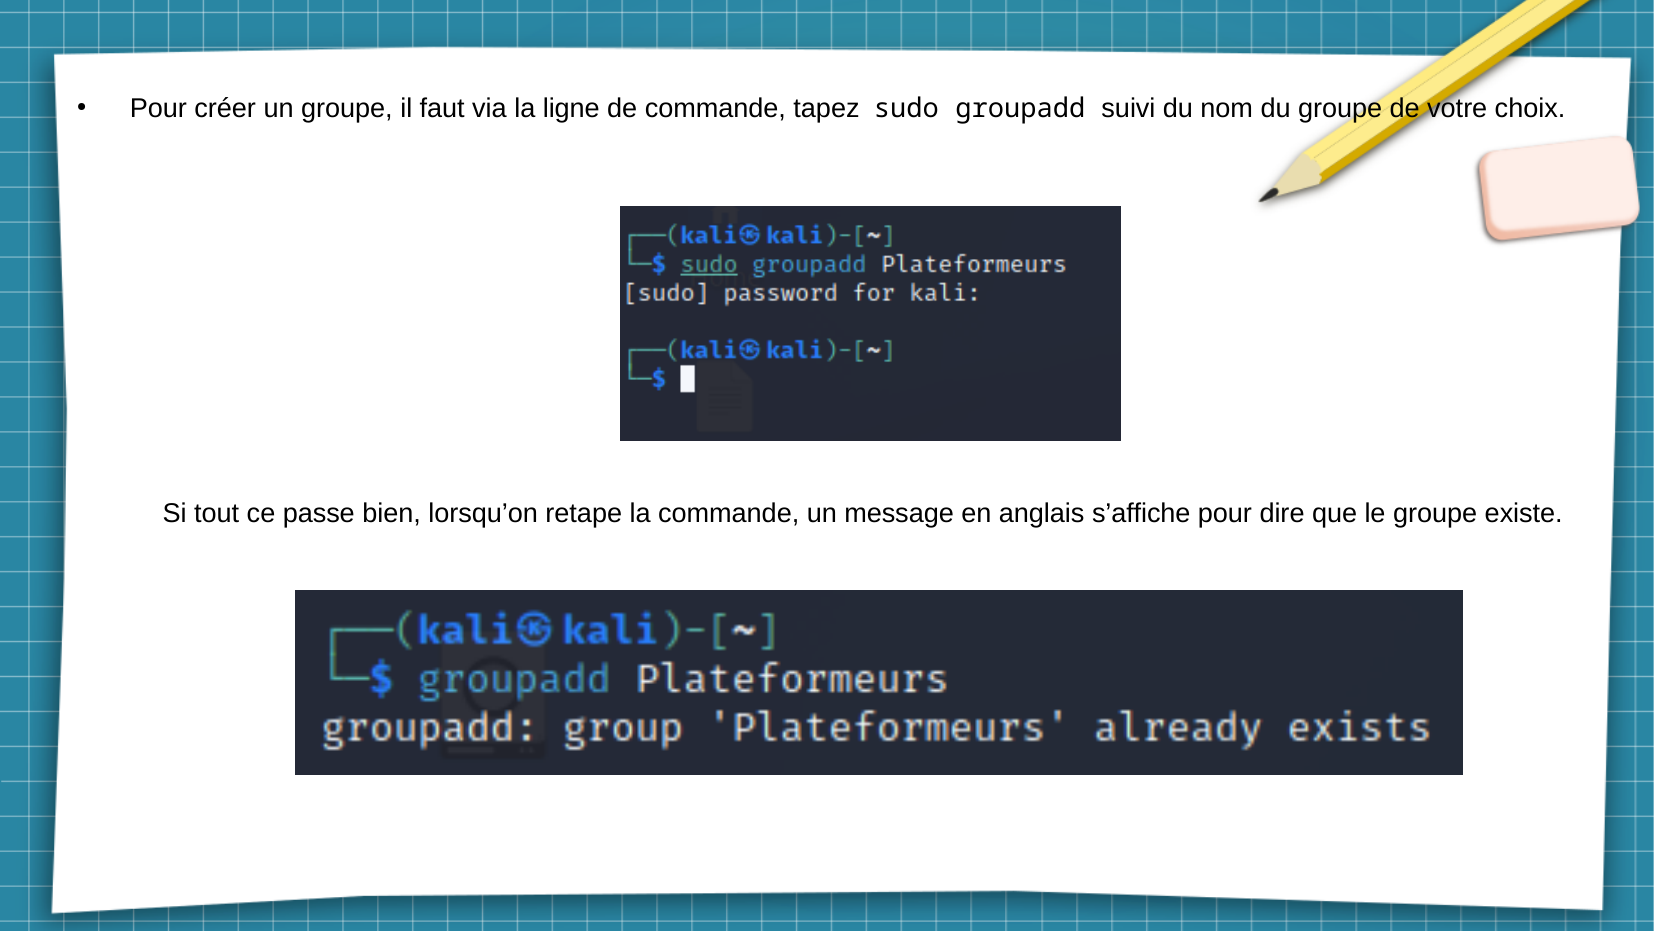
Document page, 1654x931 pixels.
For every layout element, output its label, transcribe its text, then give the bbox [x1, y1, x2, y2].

title Pour créer un groupe, il faut via la ligne de commande, tapez sudo groupadd suivi du nom du groupe de votre choix. [59, 66, 1565, 148]
picture [0, 0, 1654, 931]
title Si tout ce passe bien, lorsqu’on retape la commande, un message en anglais s’affiche pour dire que le groupe existe. [88, 472, 1565, 554]
